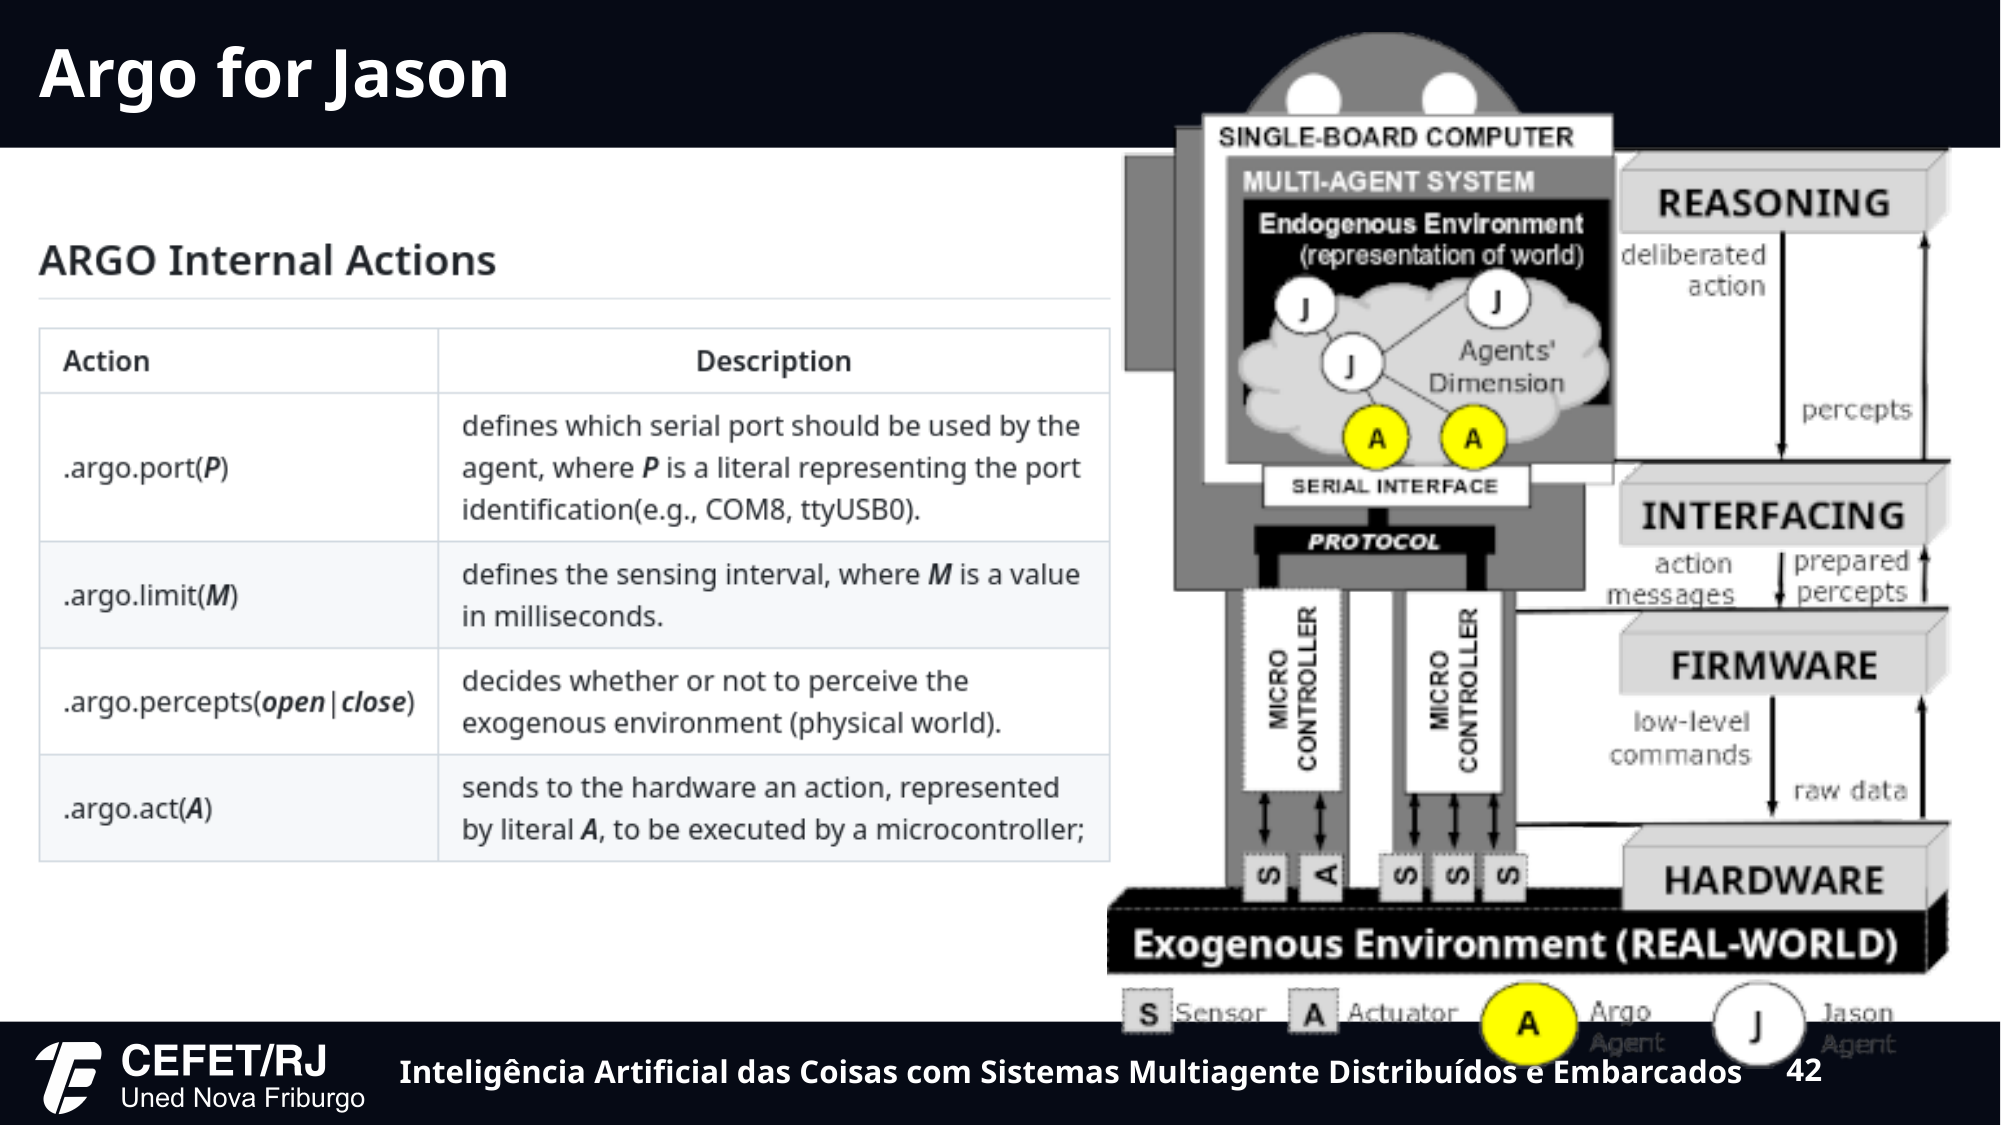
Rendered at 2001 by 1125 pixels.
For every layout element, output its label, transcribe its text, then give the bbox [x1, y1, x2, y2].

text_box Argo for Jason [25, 23, 1999, 119]
picture [0, 1001, 398, 1125]
picture [25, 32, 1978, 1069]
